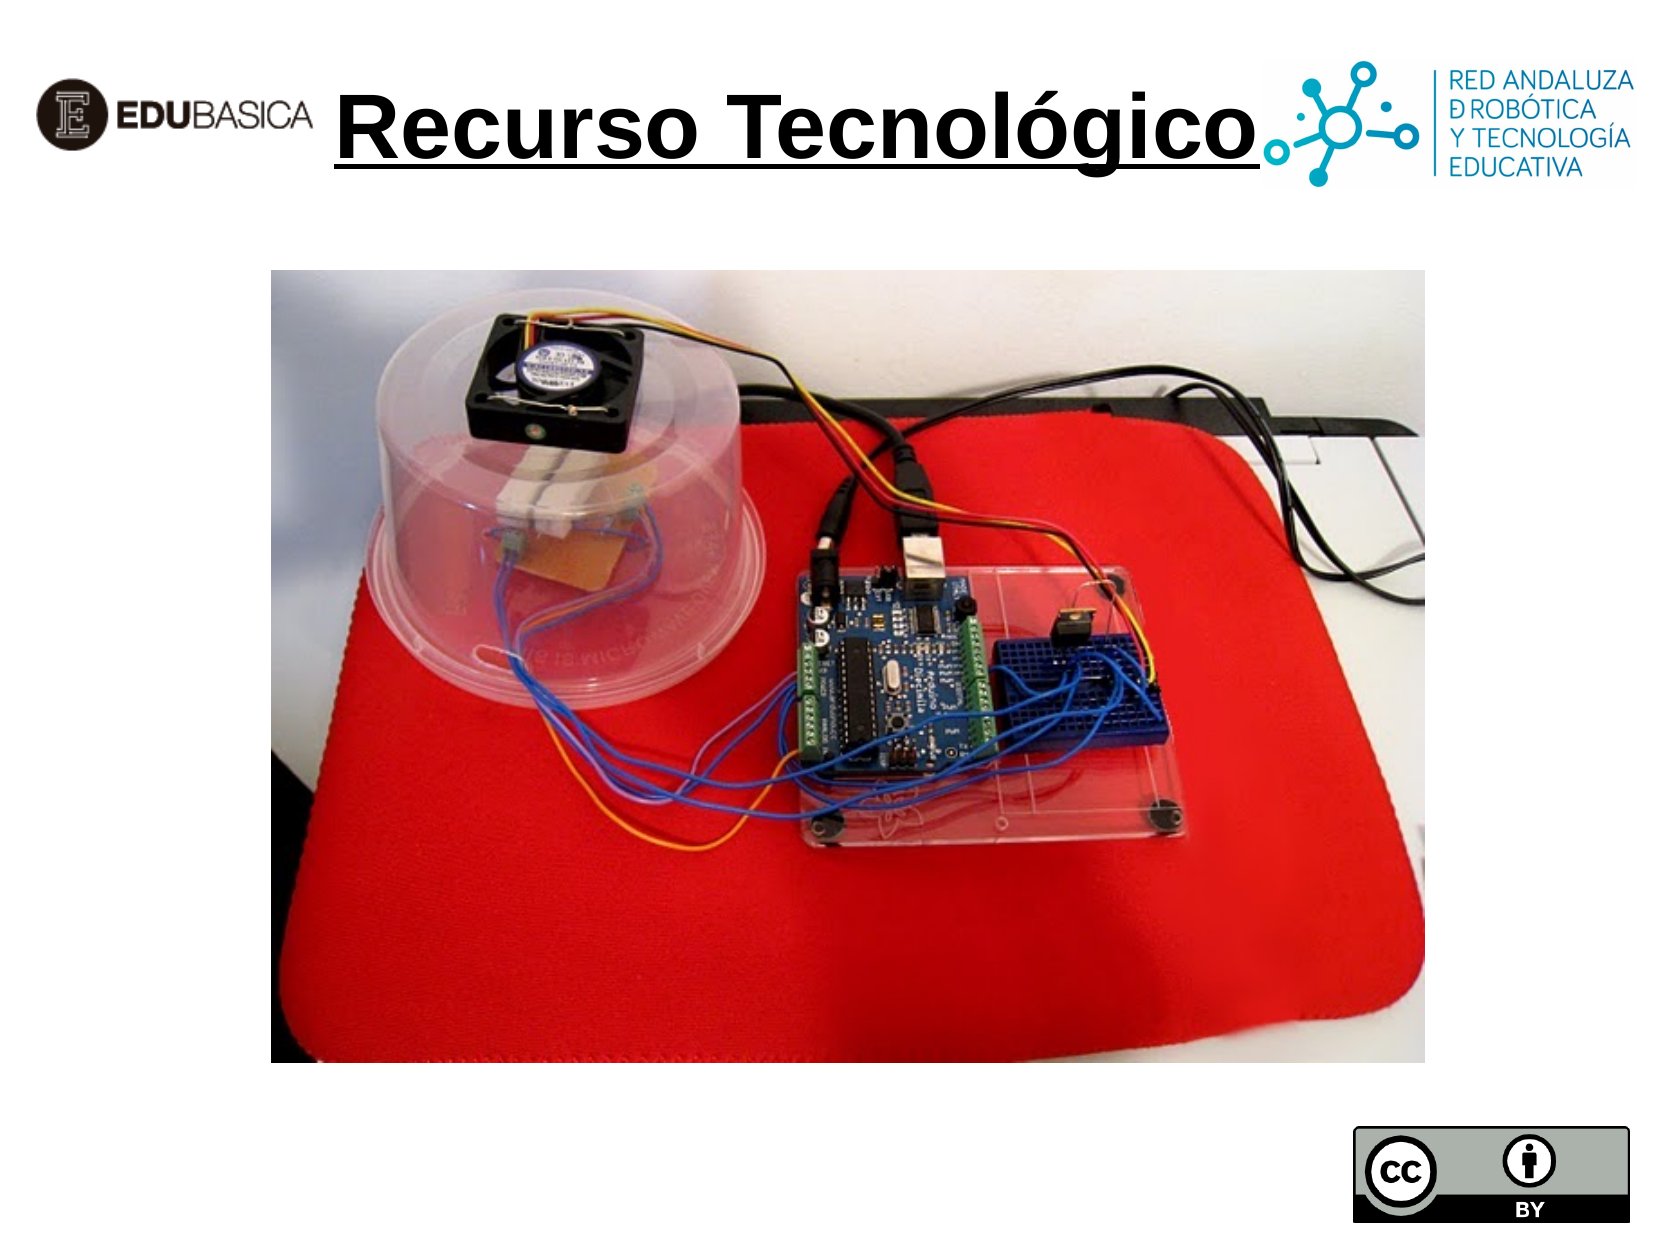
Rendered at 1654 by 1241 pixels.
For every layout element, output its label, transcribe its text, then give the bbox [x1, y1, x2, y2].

title Recurso Tecnológico [53, 23, 1542, 231]
picture [1263, 59, 1636, 190]
picture [271, 270, 1425, 1063]
picture [1353, 1126, 1630, 1223]
picture [35, 77, 316, 154]
